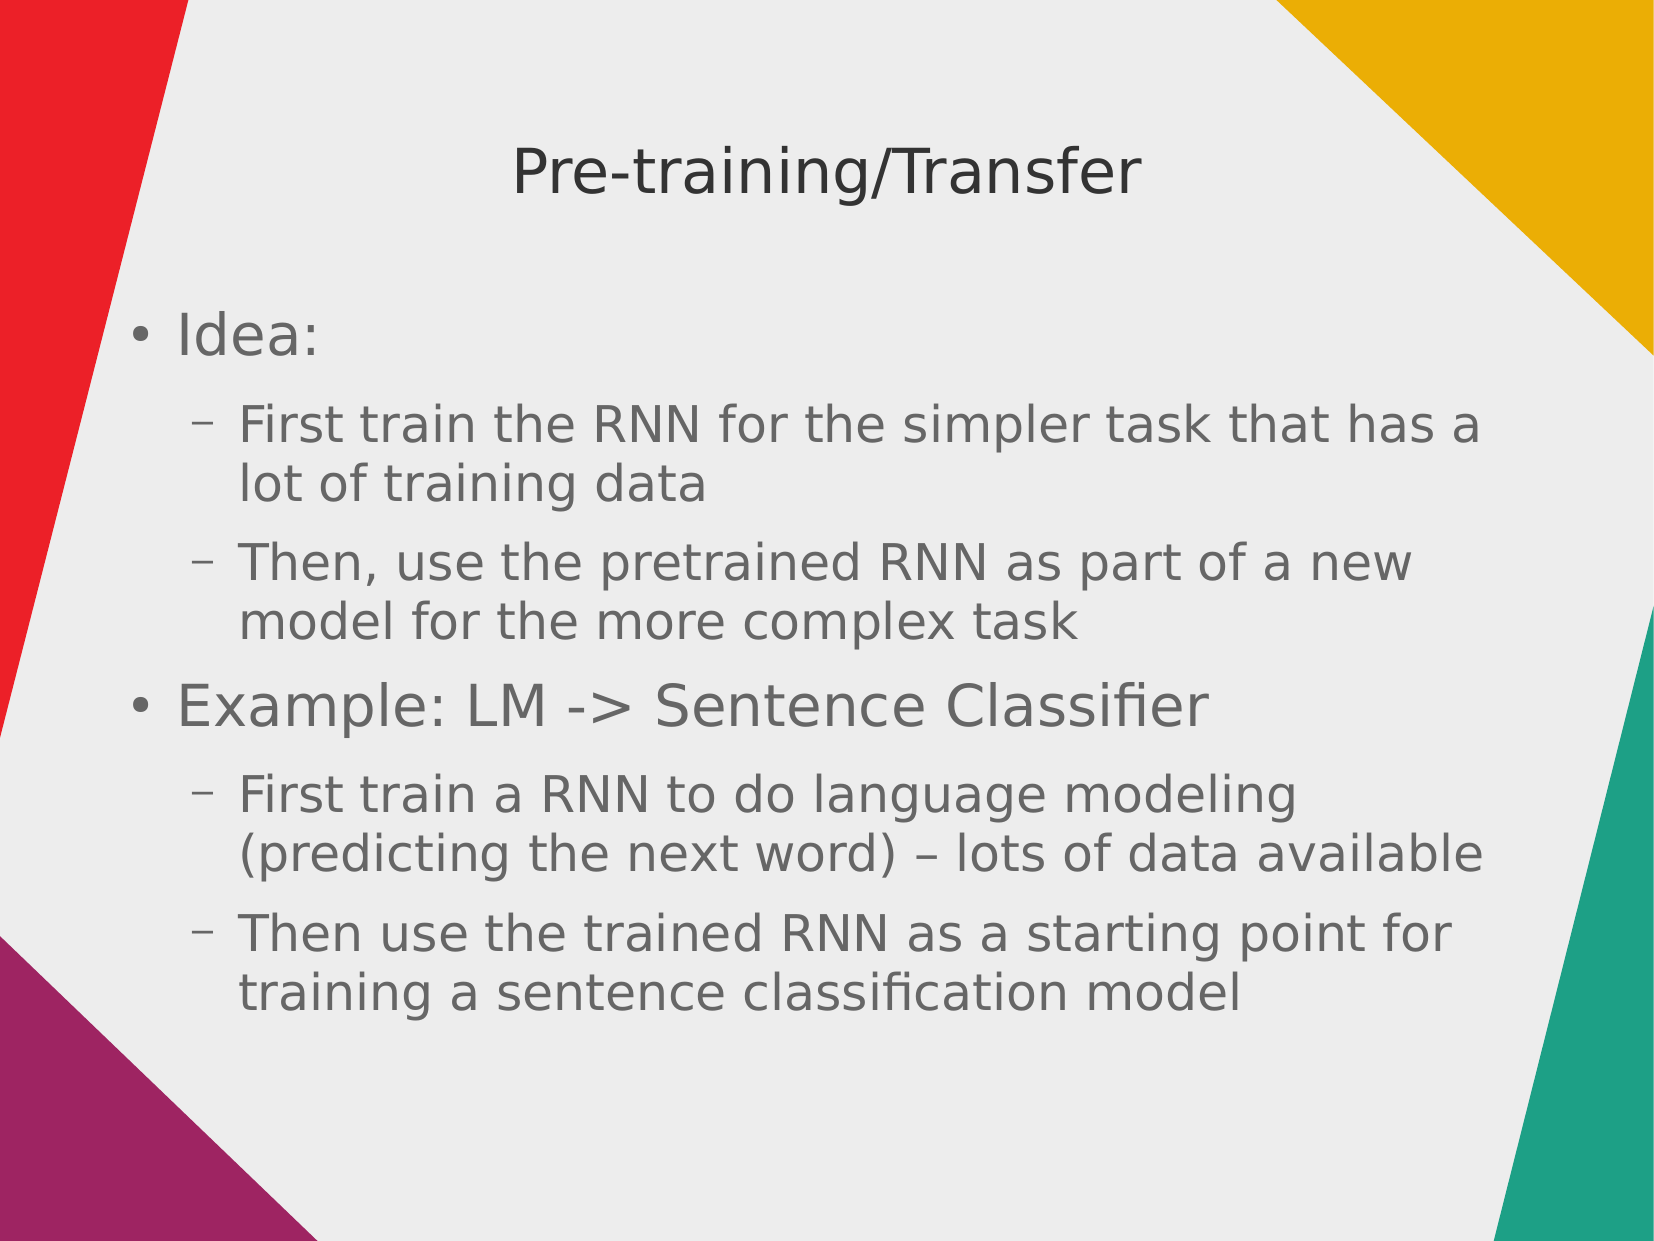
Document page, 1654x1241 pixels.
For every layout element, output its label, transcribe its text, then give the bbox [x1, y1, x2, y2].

list Idea: First train the RNN for the simpler task that has a lot of training data Then, use the pretrained RNN as part of a new model for the more complex task Example: LM -> Sentence Classifier First train a RNN to do language modeling (predicting the next word) – lots of data available Then use the trained RNN as a starting point for training a sentence classification model [114, 302, 1539, 1033]
title Pre-training/Transfer [114, 73, 1539, 271]
